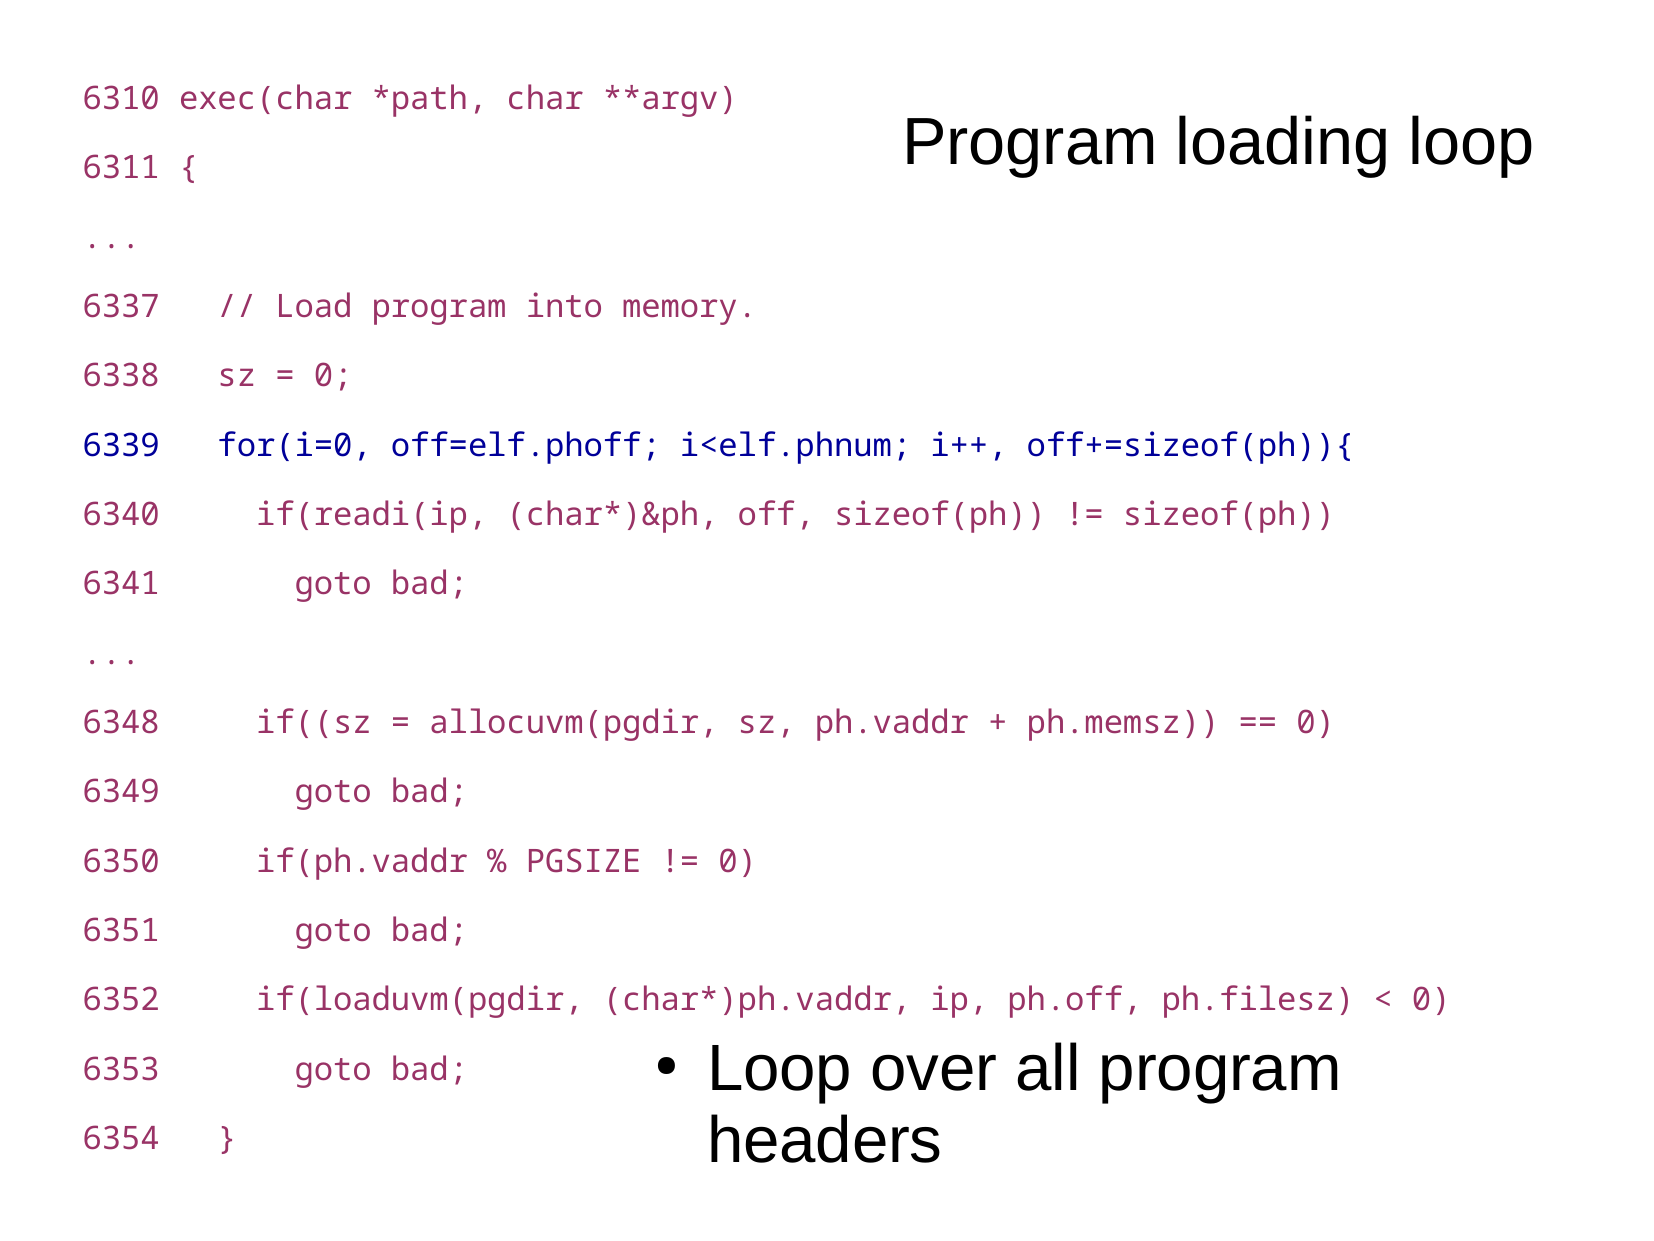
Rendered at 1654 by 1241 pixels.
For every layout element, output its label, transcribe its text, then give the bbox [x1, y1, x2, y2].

title Program loading loop [825, 37, 1613, 245]
list 6310 exec(char *path, char **argv) 6311 { ... 6337 // Load program into memory. 6338 sz = 0; 6339 for(i=0, off=elf.phoff; i<elf.phnum; i++, off+=sizeof(ph)){ 6340 if(readi(ip, (char*)&ph, off, sizeof(ph)) != sizeof(ph)) 6341 goto bad; ... 6348 if((sz = allocuvm(pgdir, sz, ph.vaddr + ph.memsz)) == 0) 6349 goto bad; 6350 if(ph.vaddr % PGSIZE != 0) 6351 goto bad; 6352 if(loaduvm(pgdir, (char*)ph.vaddr, ip, ph.off, ph.filesz) < 0) 6353 goto bad; 6354 } [82, 75, 1571, 1163]
list Loop over all program headers [637, 1031, 1530, 1179]
